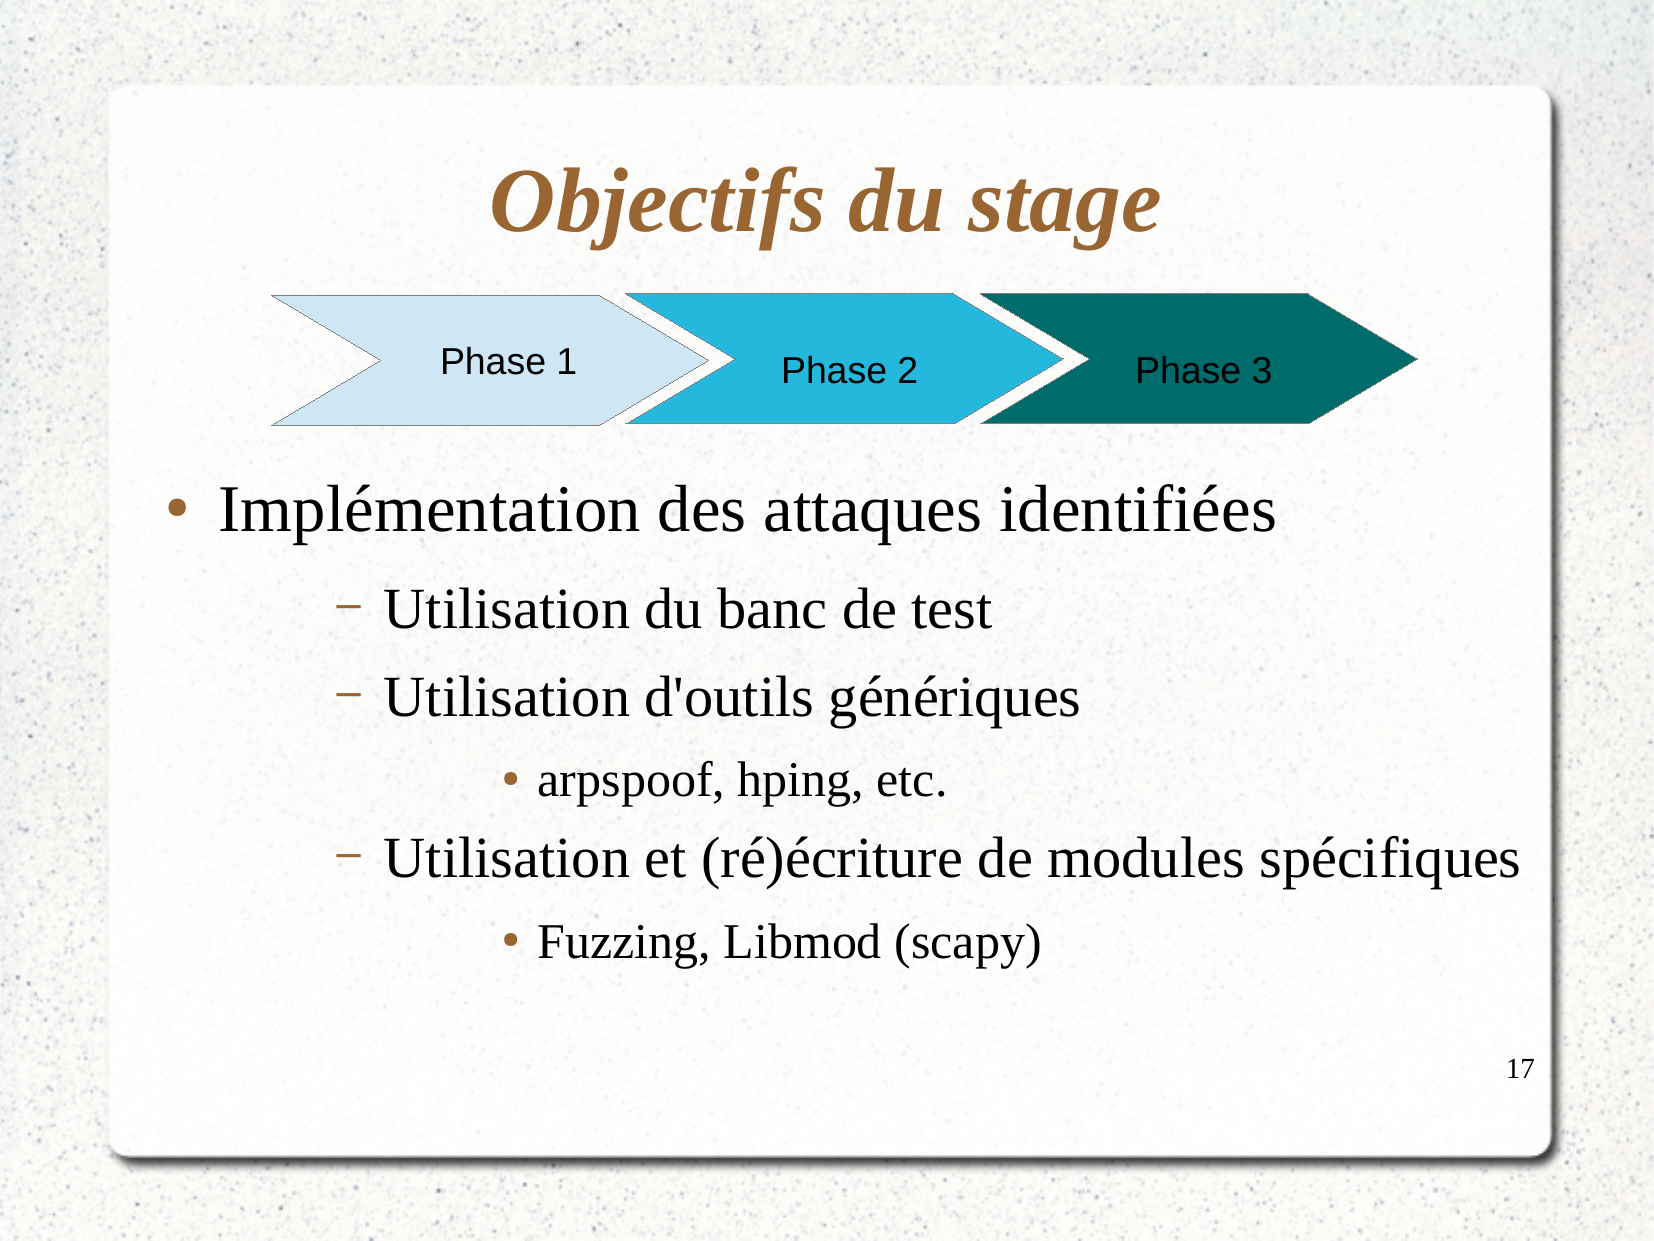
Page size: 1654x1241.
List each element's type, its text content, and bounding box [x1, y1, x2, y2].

text_box [271, 295, 709, 426]
text_box Phase 1 [425, 332, 593, 390]
text_box [625, 293, 1064, 424]
picture [0, 0, 1654, 1241]
title Objectifs du stage [118, 96, 1536, 304]
text_box Phase 3 [1120, 342, 1288, 400]
text_box Phase 2 [766, 342, 934, 400]
text_box [980, 293, 1418, 424]
list Implémentation des attaques identifiées Utilisation du banc de test Utilisation d'outils génériques arpspoof, hping, etc. Utilisation et (ré)écriture de modules spécifiques Fuzzing, Libmod (scapy) [147, 472, 1536, 1056]
